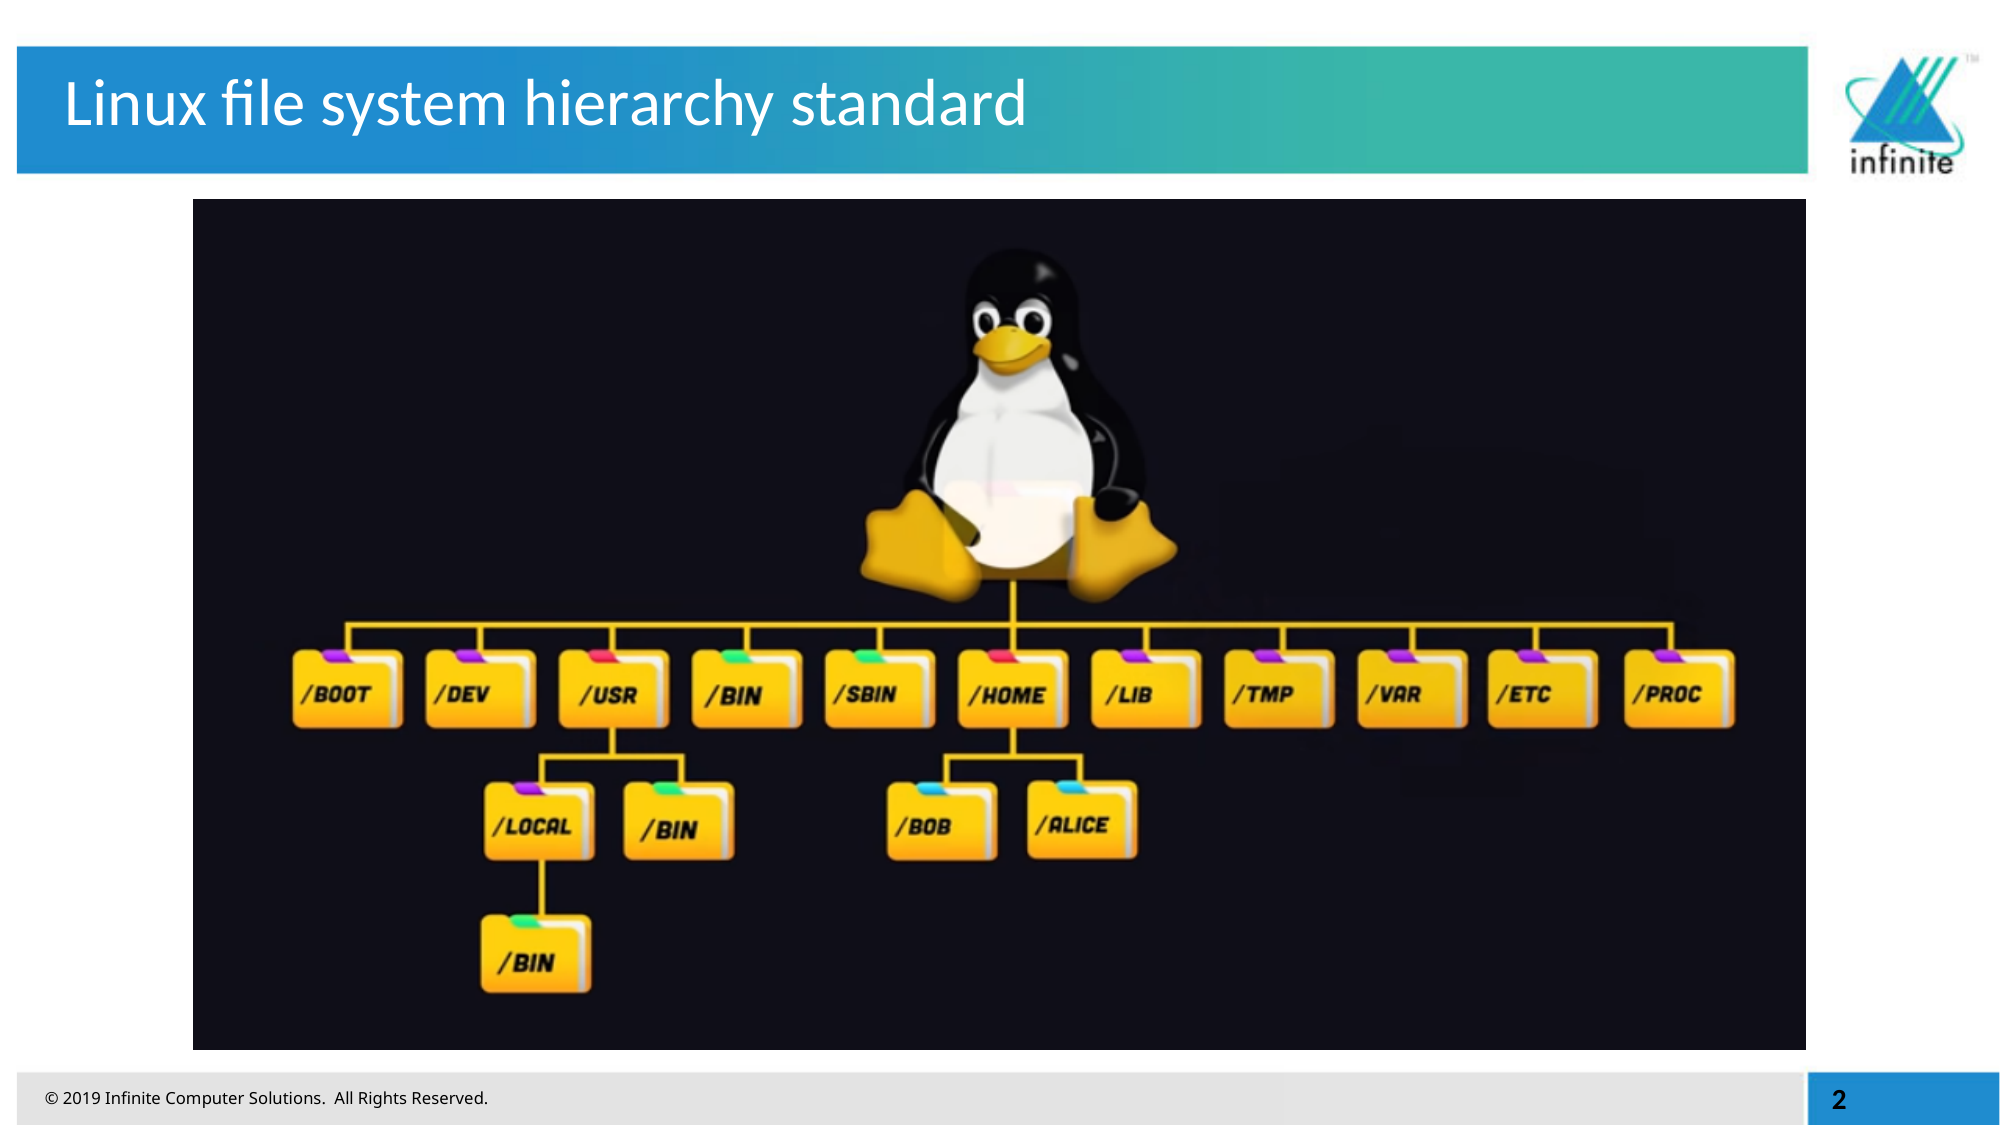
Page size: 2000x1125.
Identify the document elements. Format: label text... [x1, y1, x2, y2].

picture [16, 0, 2000, 1125]
title Linux file system hierarchy standard [49, 51, 1913, 182]
slide_number <number> [1662, 1073, 2000, 1125]
